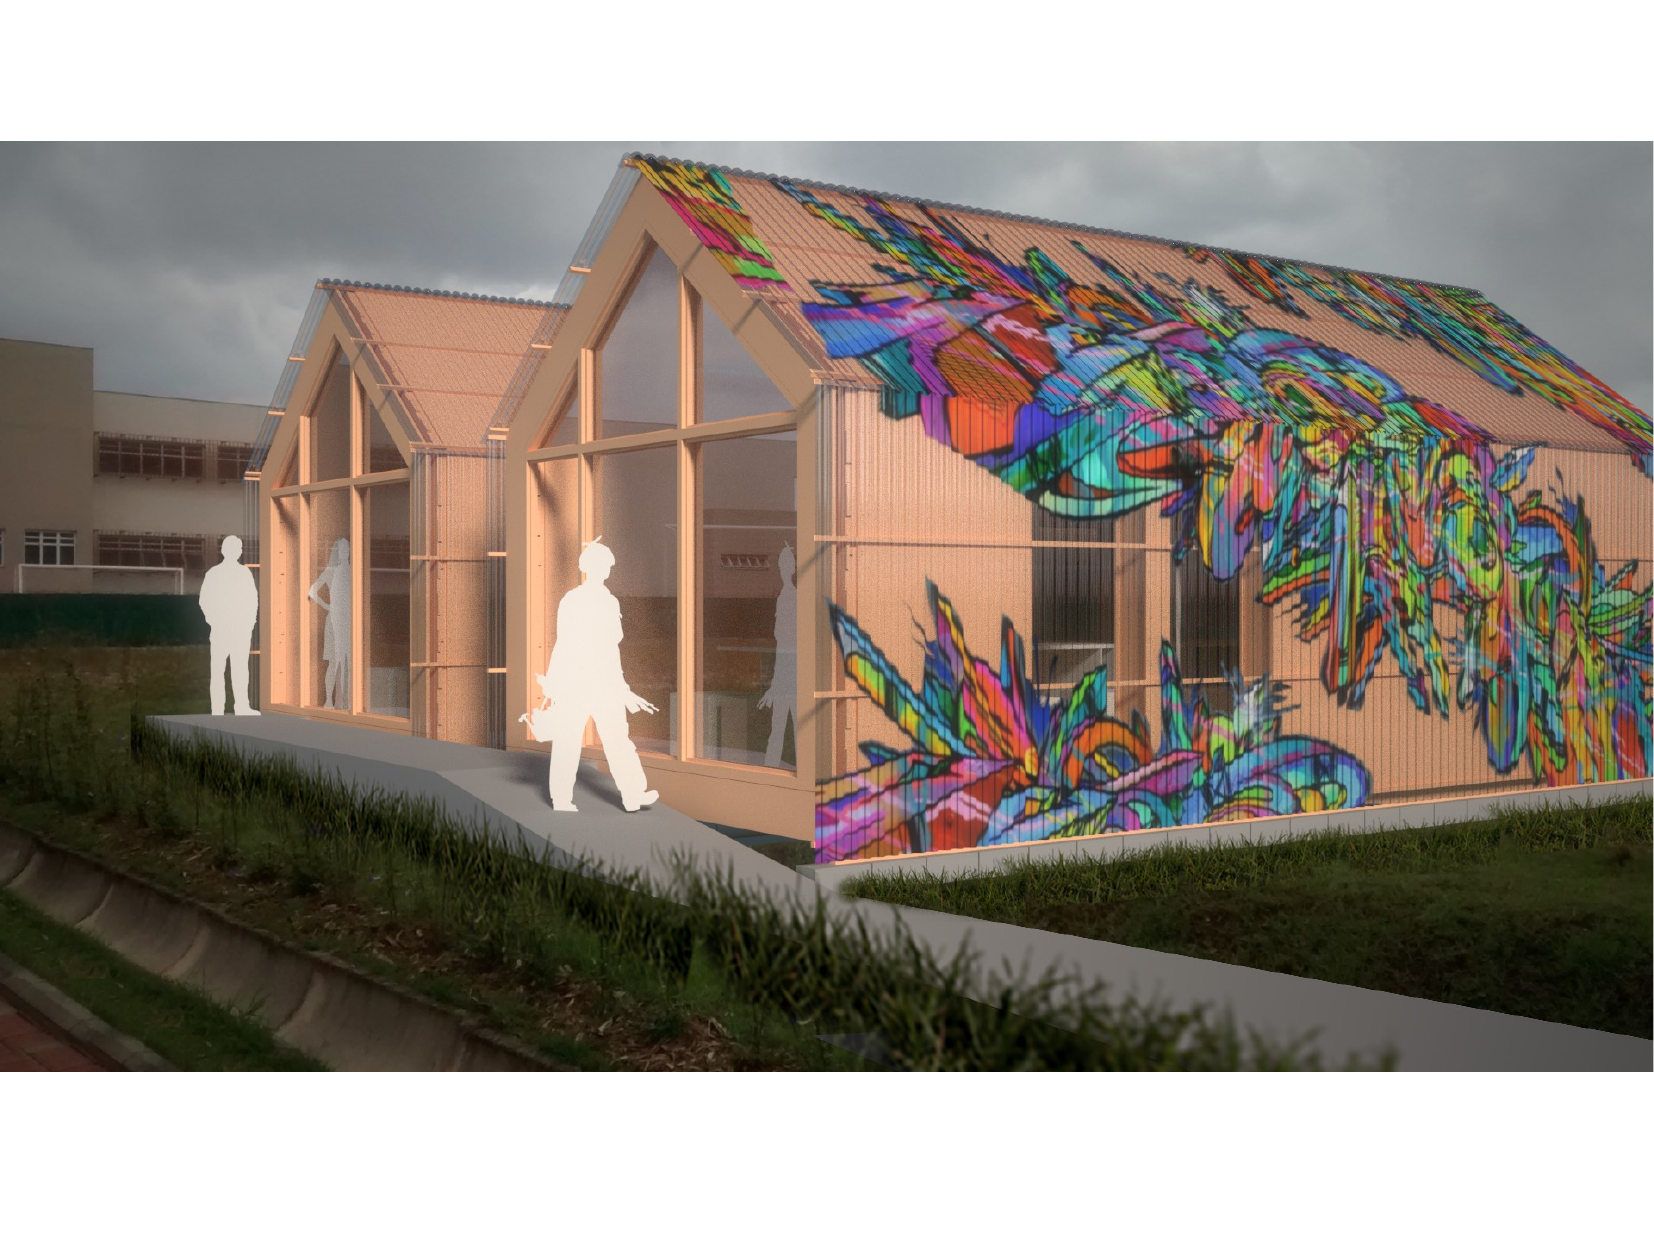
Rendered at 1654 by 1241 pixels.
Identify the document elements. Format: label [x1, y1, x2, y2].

picture [0, 141, 1654, 1072]
